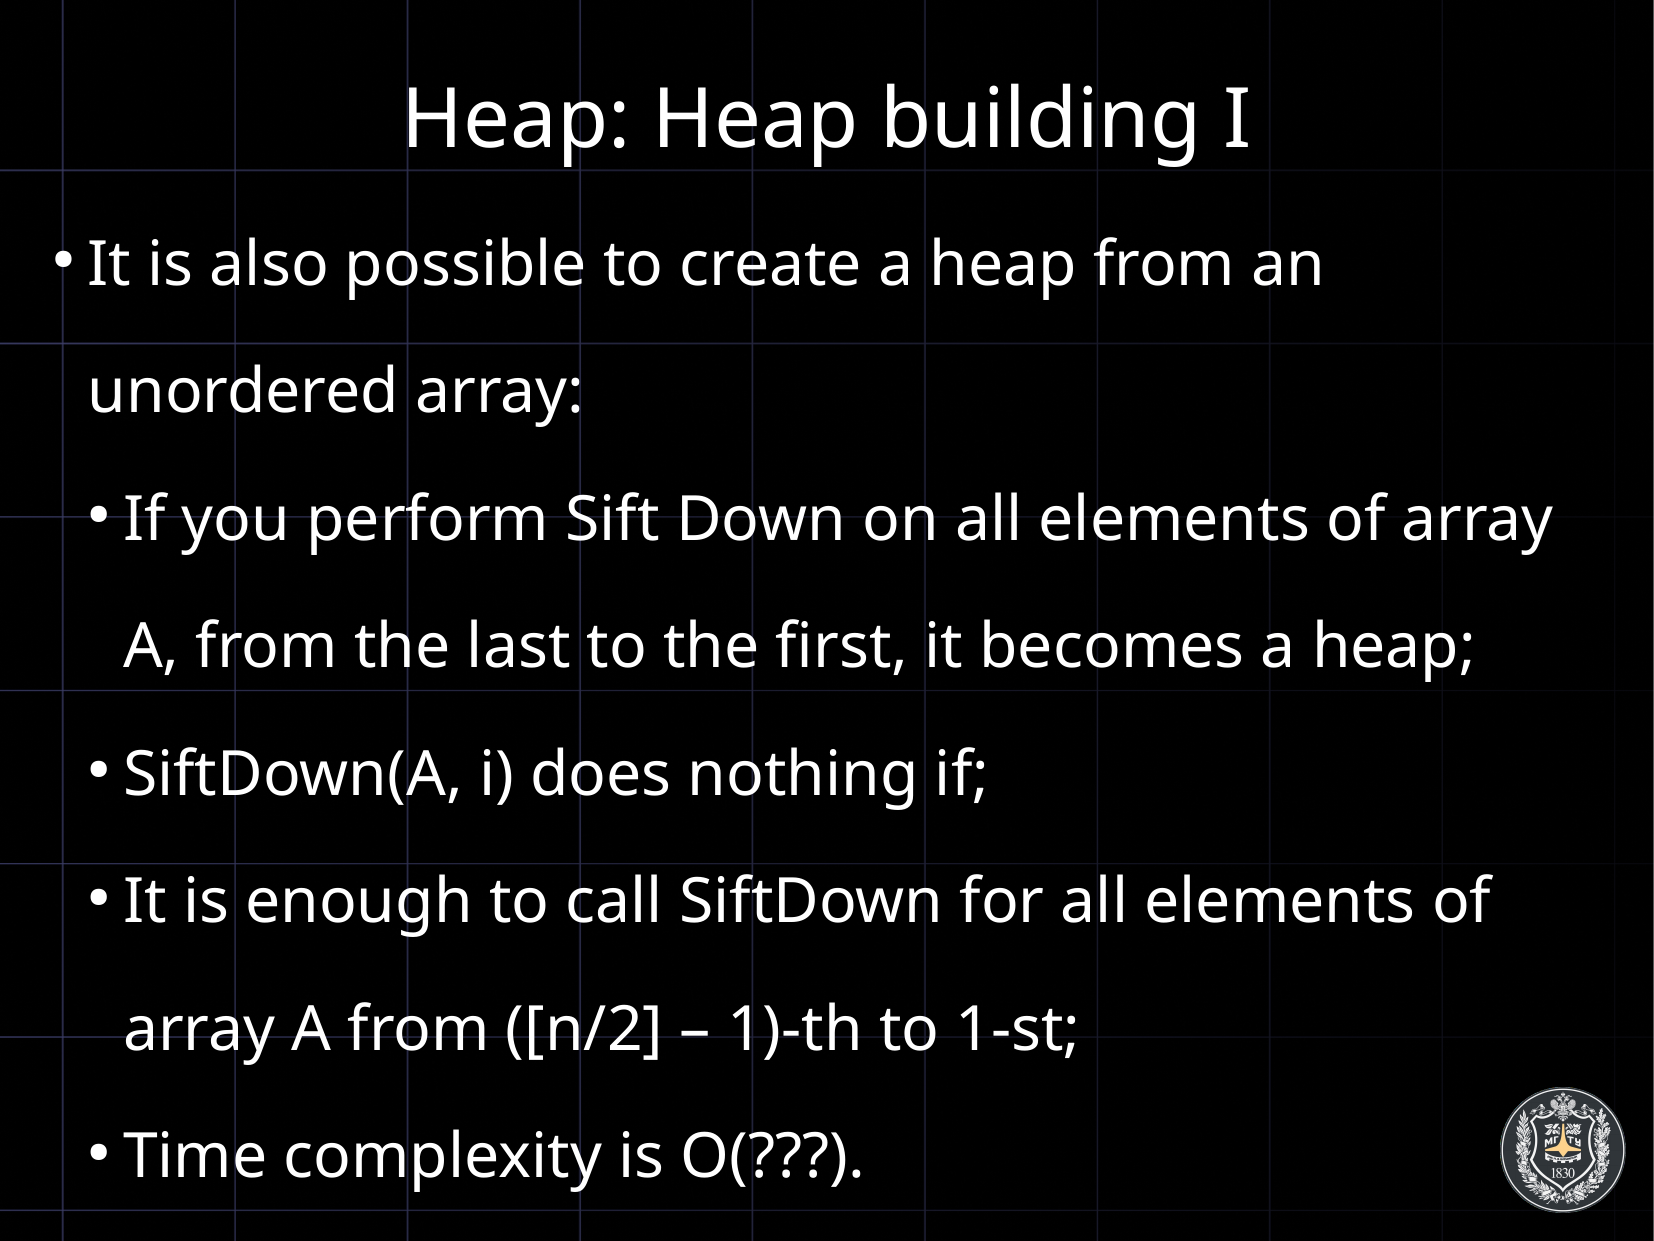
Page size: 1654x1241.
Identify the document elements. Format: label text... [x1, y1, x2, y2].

text_box It is also possible to create a heap from an unordered array: If you perform Sift Down on all elements of array A, from the last to the first, it becomes a heap; SiftDown(A, i) does nothing if; It is enough to call SiftDown for all elements of array A from ([n/2] – 1)-th to 1-st; Time complexity is O(???). [37, 168, 1576, 1241]
title Heap: Heap building I [82, 37, 1571, 168]
picture [0, 0, 1654, 1241]
